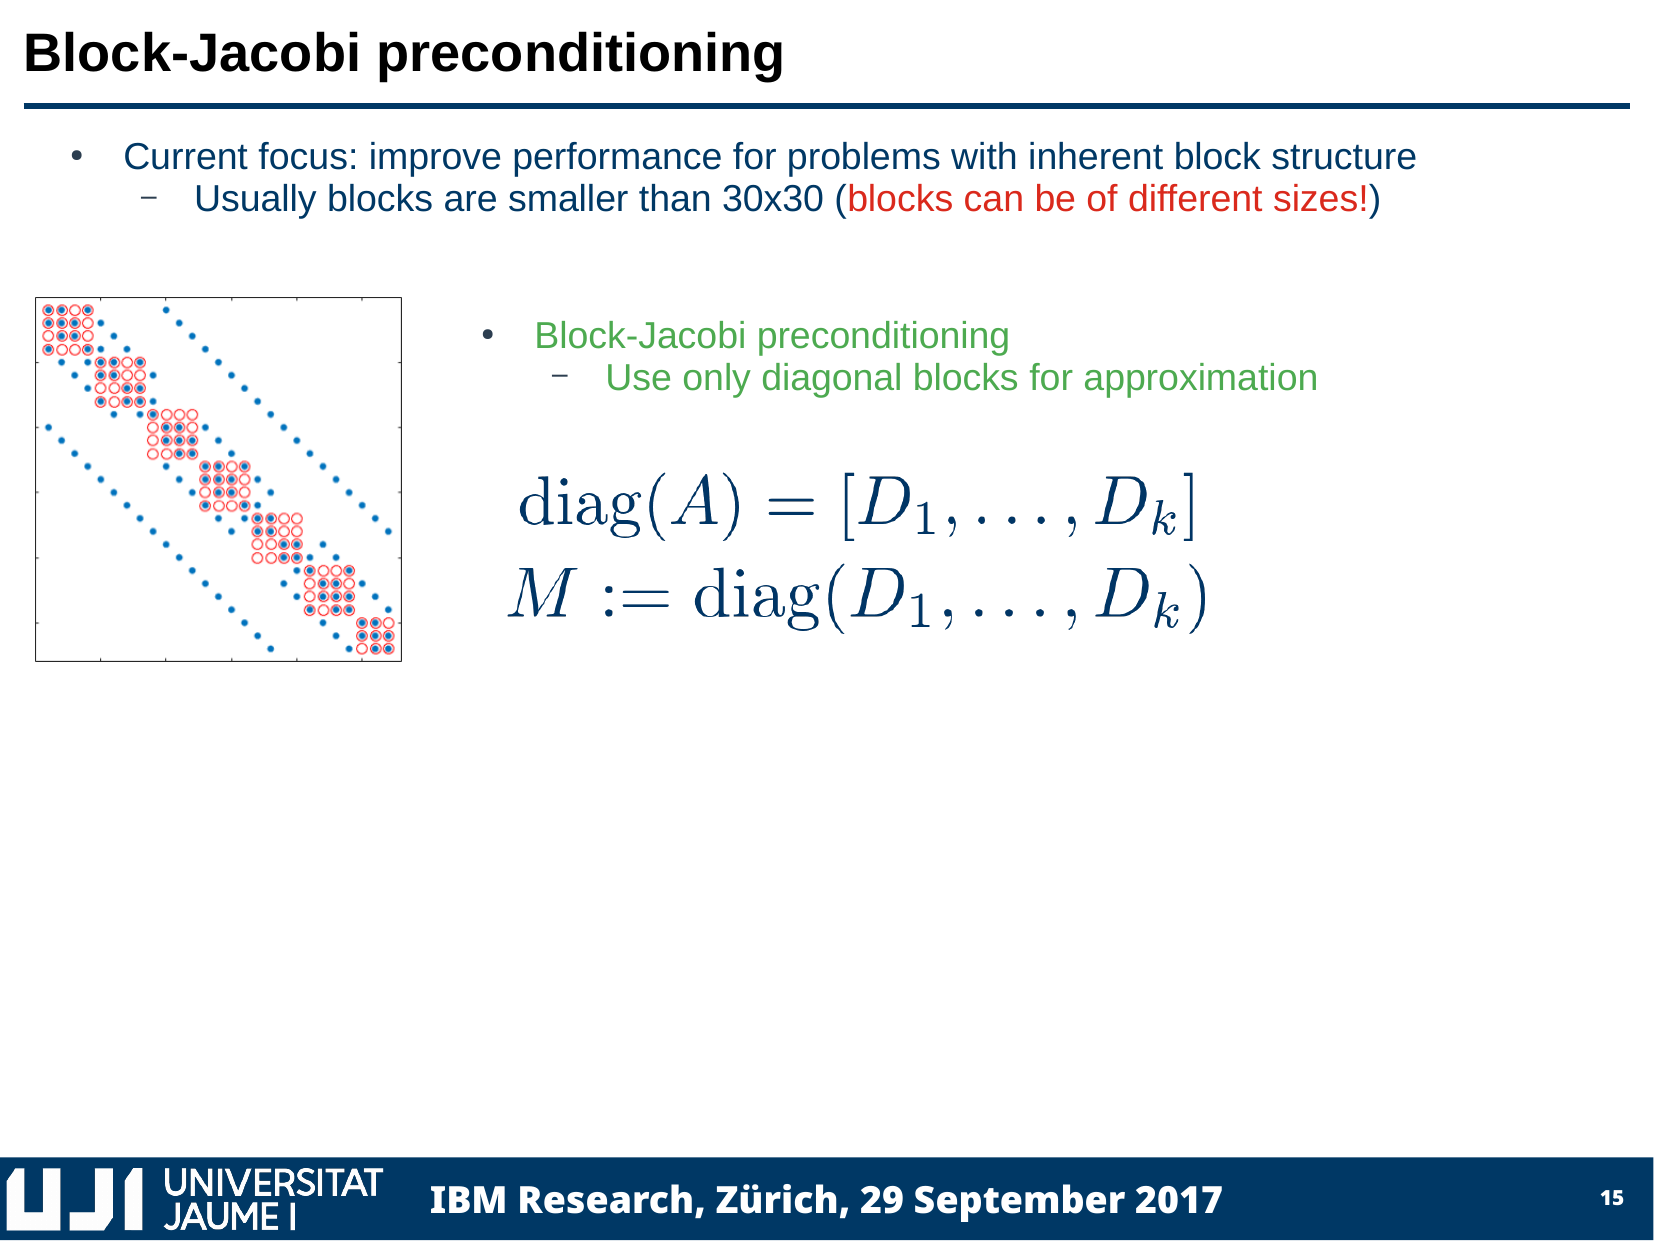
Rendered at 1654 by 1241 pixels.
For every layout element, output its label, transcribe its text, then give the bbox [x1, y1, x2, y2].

title Block-Jacobi preconditioning [23, 0, 1630, 107]
picture [0, 1158, 390, 1241]
picture [519, 472, 1193, 541]
picture [35, 297, 402, 662]
text_box Block-Jacobi preconditioning Use only diagonal blocks for approximation [448, 307, 1424, 414]
text_box Current focus: improve performance for problems with inherent block structure Usually blocks are smaller than 30x30 (blocks can be of different sizes!) [37, 128, 1583, 260]
picture [507, 563, 1205, 634]
